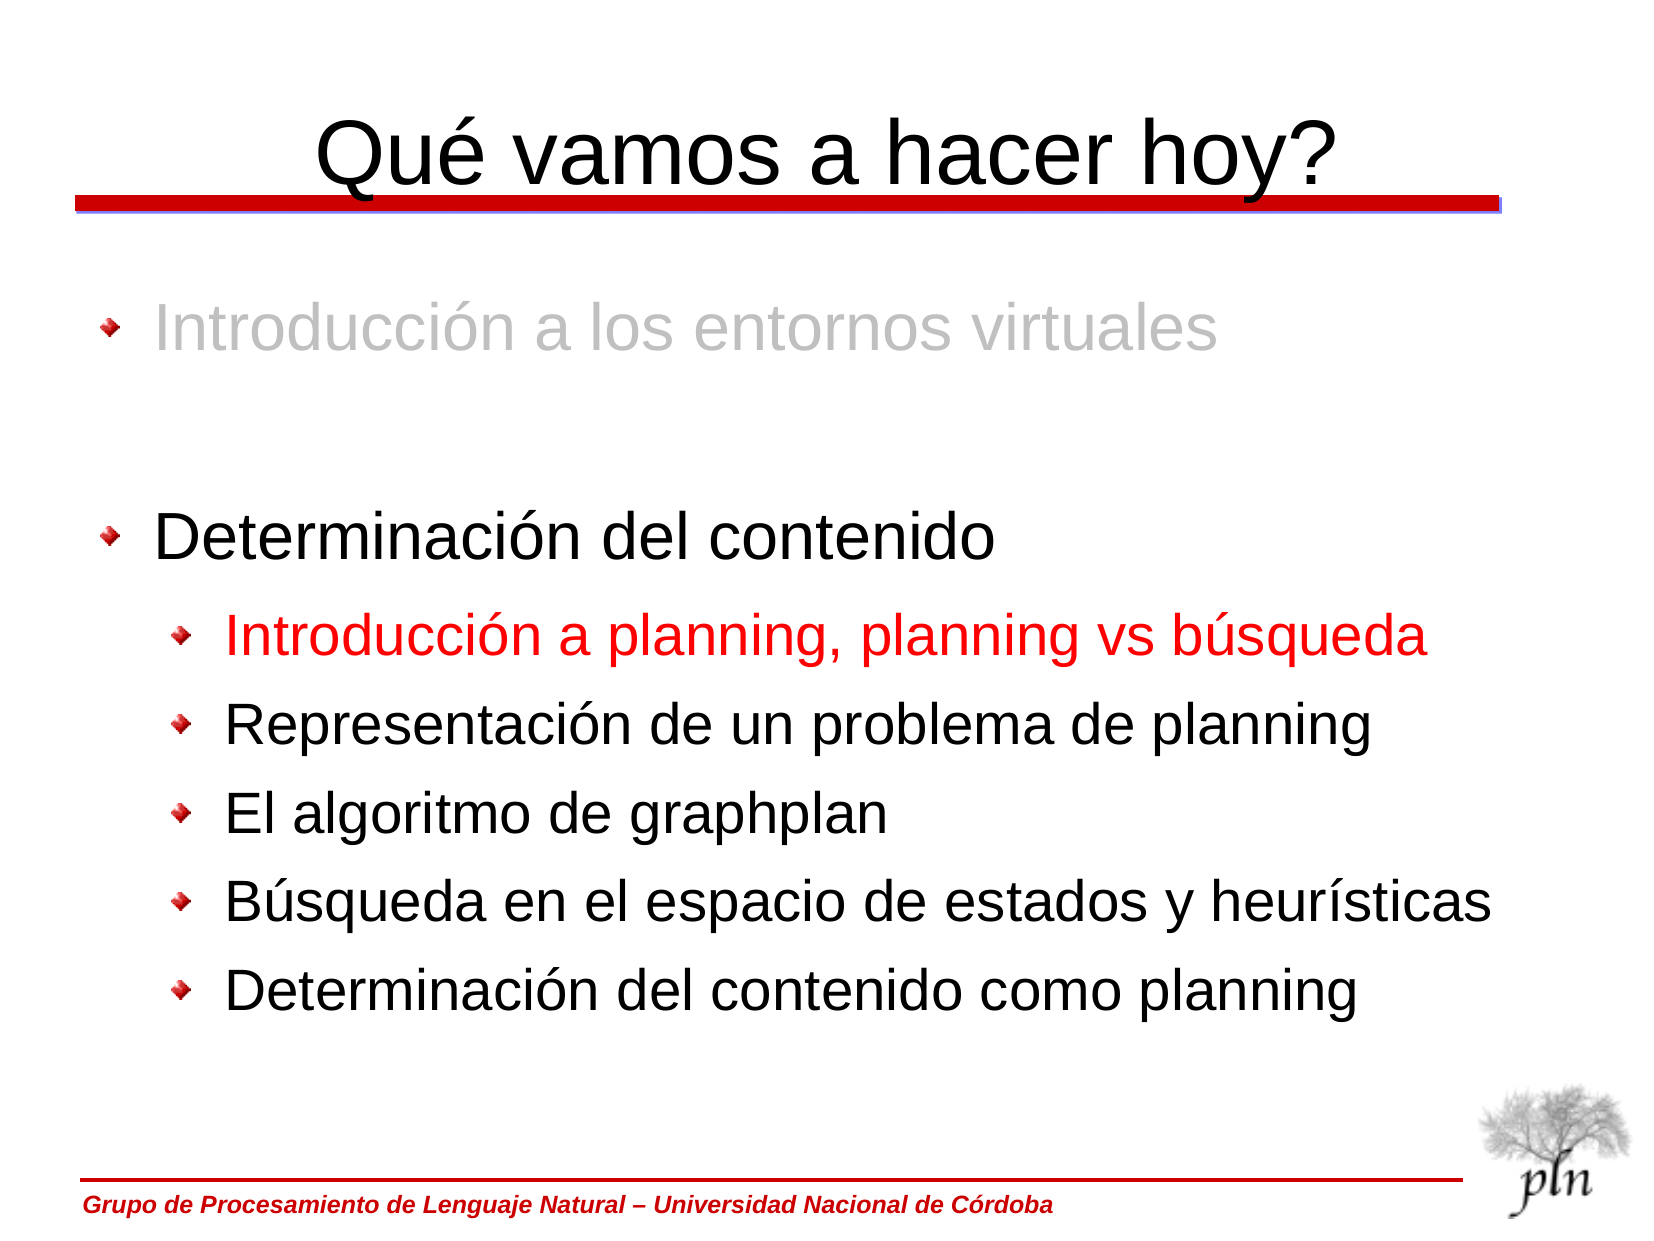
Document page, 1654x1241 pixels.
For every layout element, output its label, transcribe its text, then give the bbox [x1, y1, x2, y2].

list Introducción a los entornos virtuales Determinación del contenido Introducción a planning, planning vs búsqueda Representación de un problema de planning El algoritmo de graphplan Búsqueda en el espacio de estados y heurísticas Determinación del contenido como planning [82, 290, 1571, 1109]
picture [1477, 1083, 1635, 1219]
title Qué vamos a hacer hoy? [82, 49, 1571, 257]
